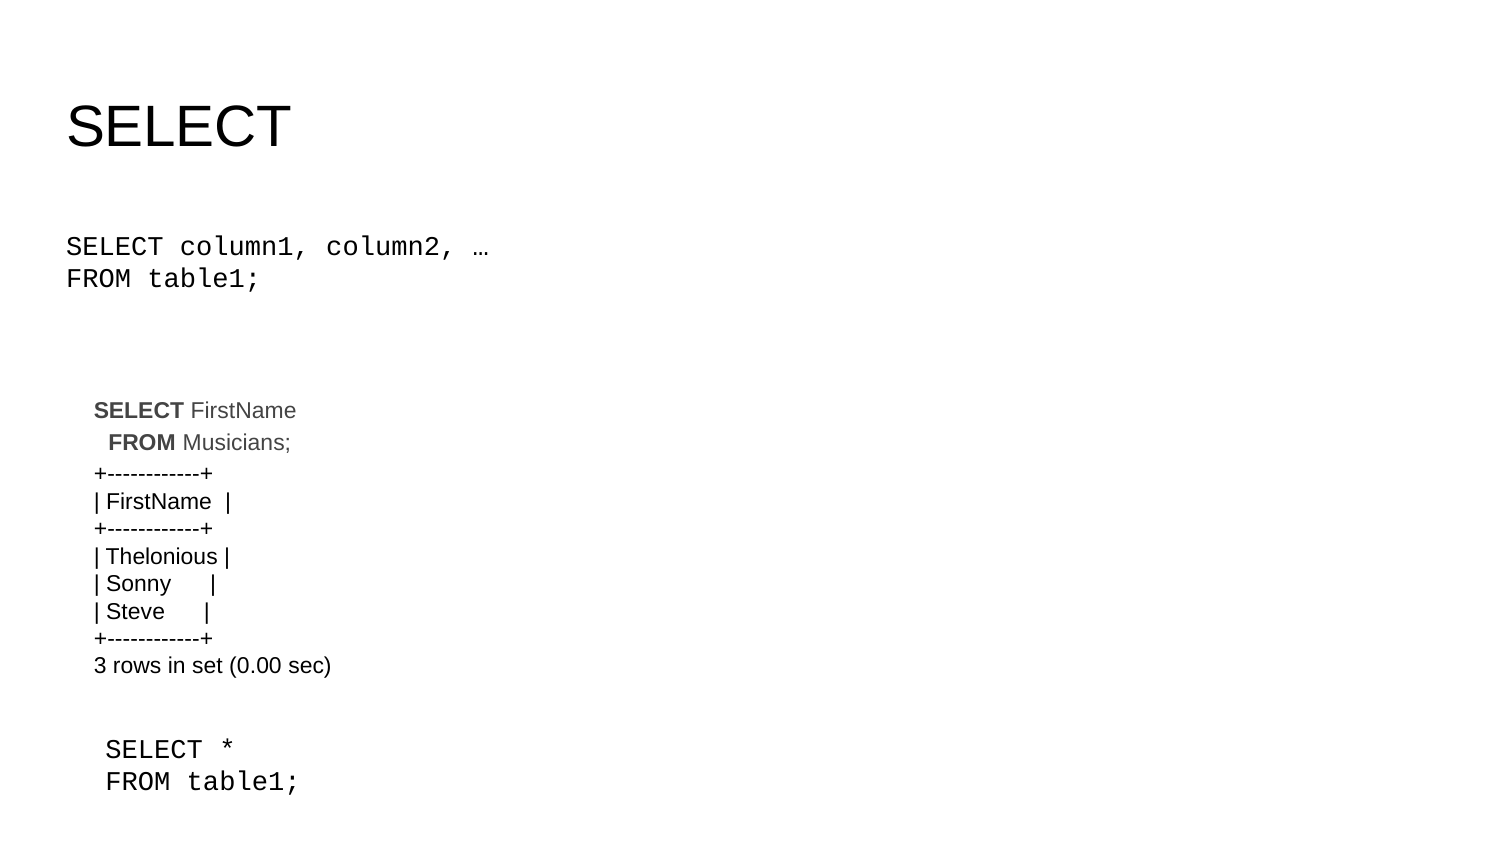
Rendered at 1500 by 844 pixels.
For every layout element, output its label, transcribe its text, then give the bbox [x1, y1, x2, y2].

text_box SELECT FirstName FROM Musicians; +------------+ | FirstName | +------------+ | Thelonious | | Sonny | | Steve | +------------+ 3 rows in set (0.00 sec) [78, 376, 797, 827]
title SELECT SELECT column1, column2, … FROM table1; [51, 72, 1449, 167]
text_box SELECT * FROM table1; [90, 716, 583, 844]
